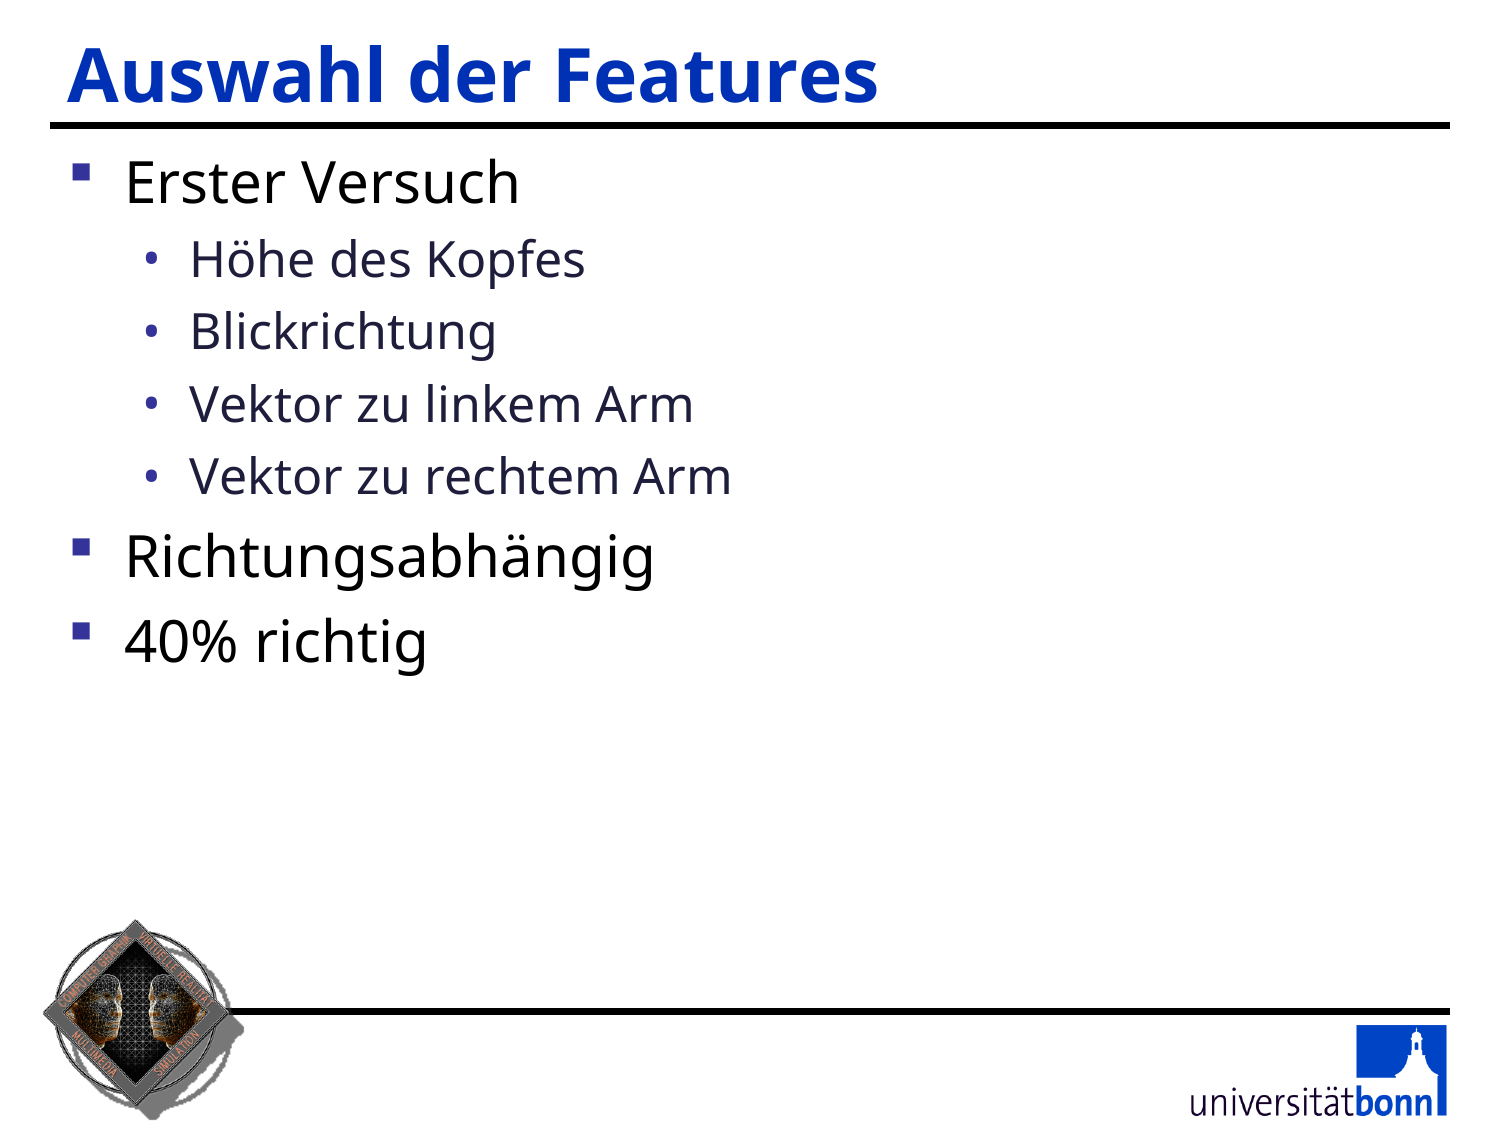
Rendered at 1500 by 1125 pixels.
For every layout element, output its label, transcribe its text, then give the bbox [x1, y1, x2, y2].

picture [1189, 1023, 1448, 1117]
list Erster Versuch Höhe des Kopfes Blickrichtung Vektor zu linkem Arm Vektor zu rechtem Arm Richtungsabhängig 40% richtig [53, 137, 1441, 922]
picture [41, 917, 229, 1106]
title Auswahl der Features [53, 18, 1447, 126]
